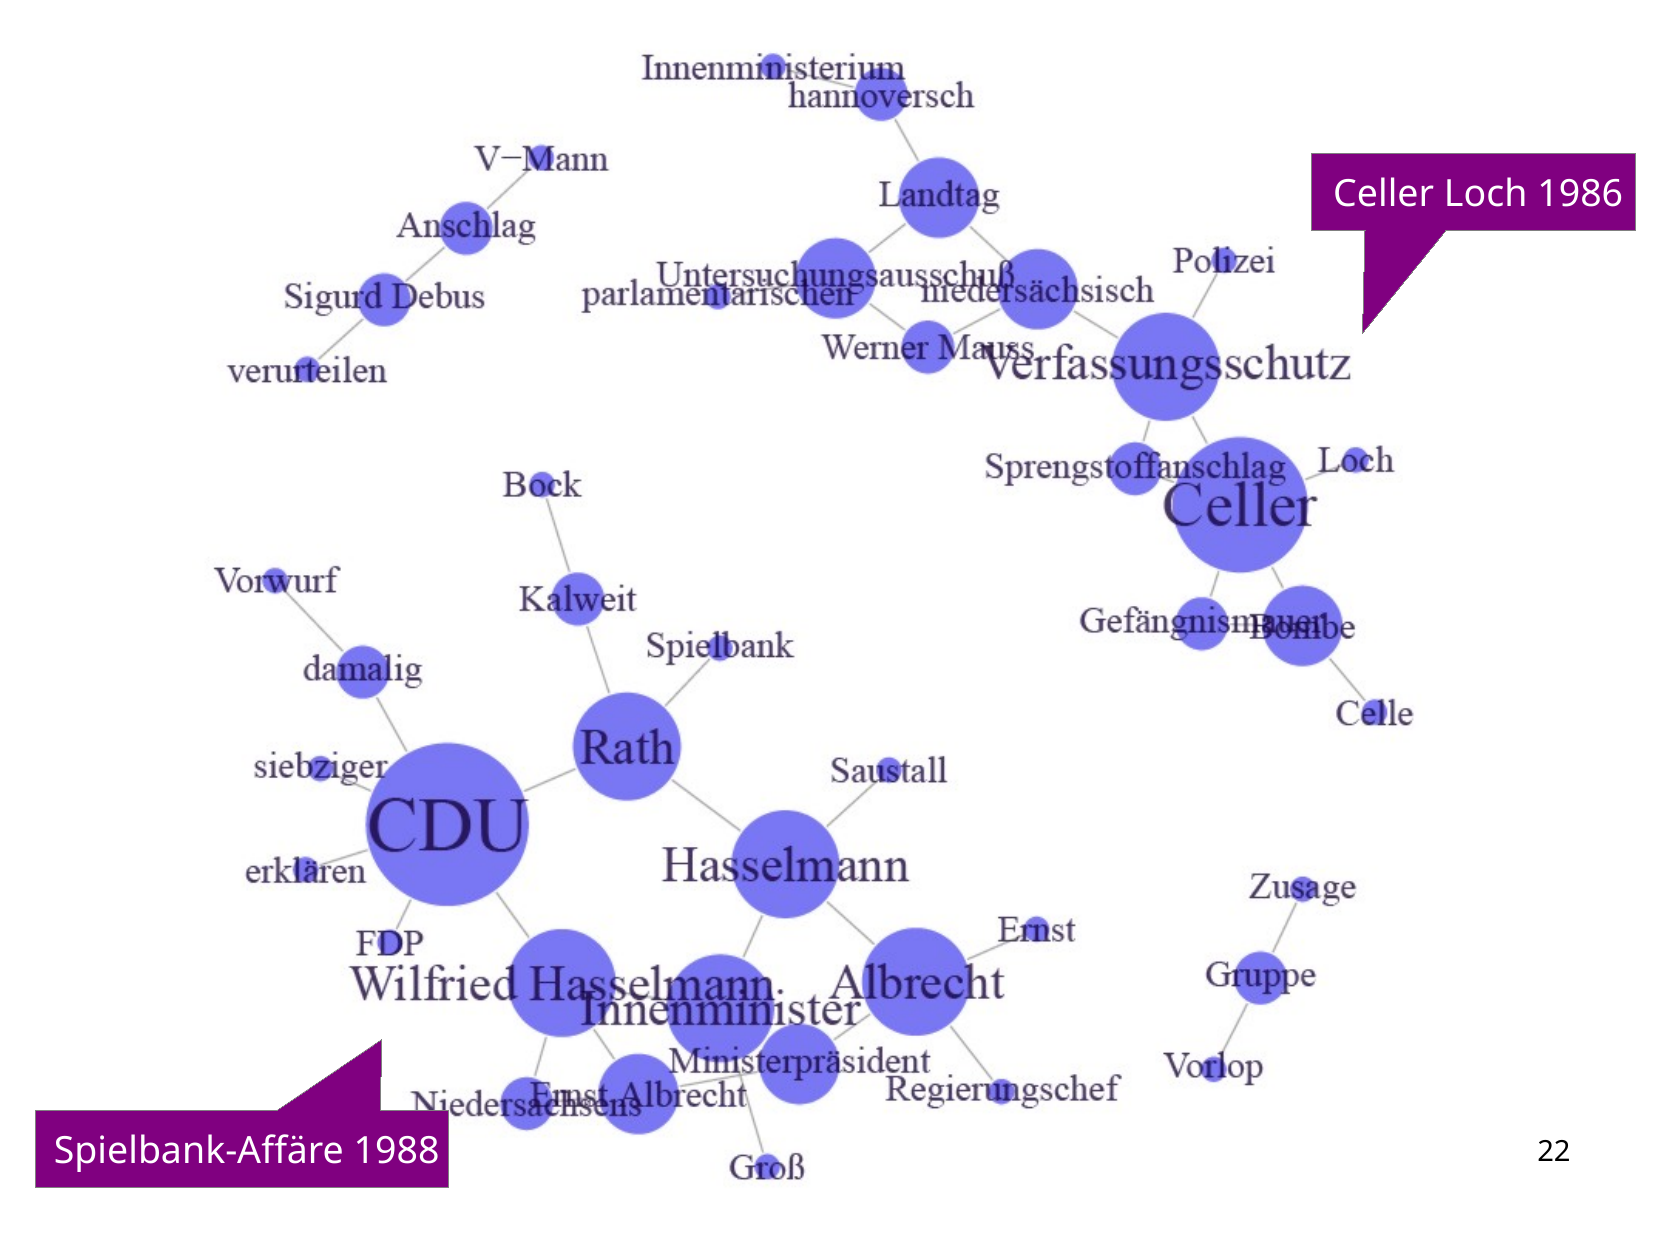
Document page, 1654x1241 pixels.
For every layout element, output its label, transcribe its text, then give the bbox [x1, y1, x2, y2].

text_box Celler Loch 1986 [1311, 153, 1636, 334]
picture [168, 1, 1494, 1241]
text_box Spielbank-Affäre 1988 [35, 1039, 449, 1188]
